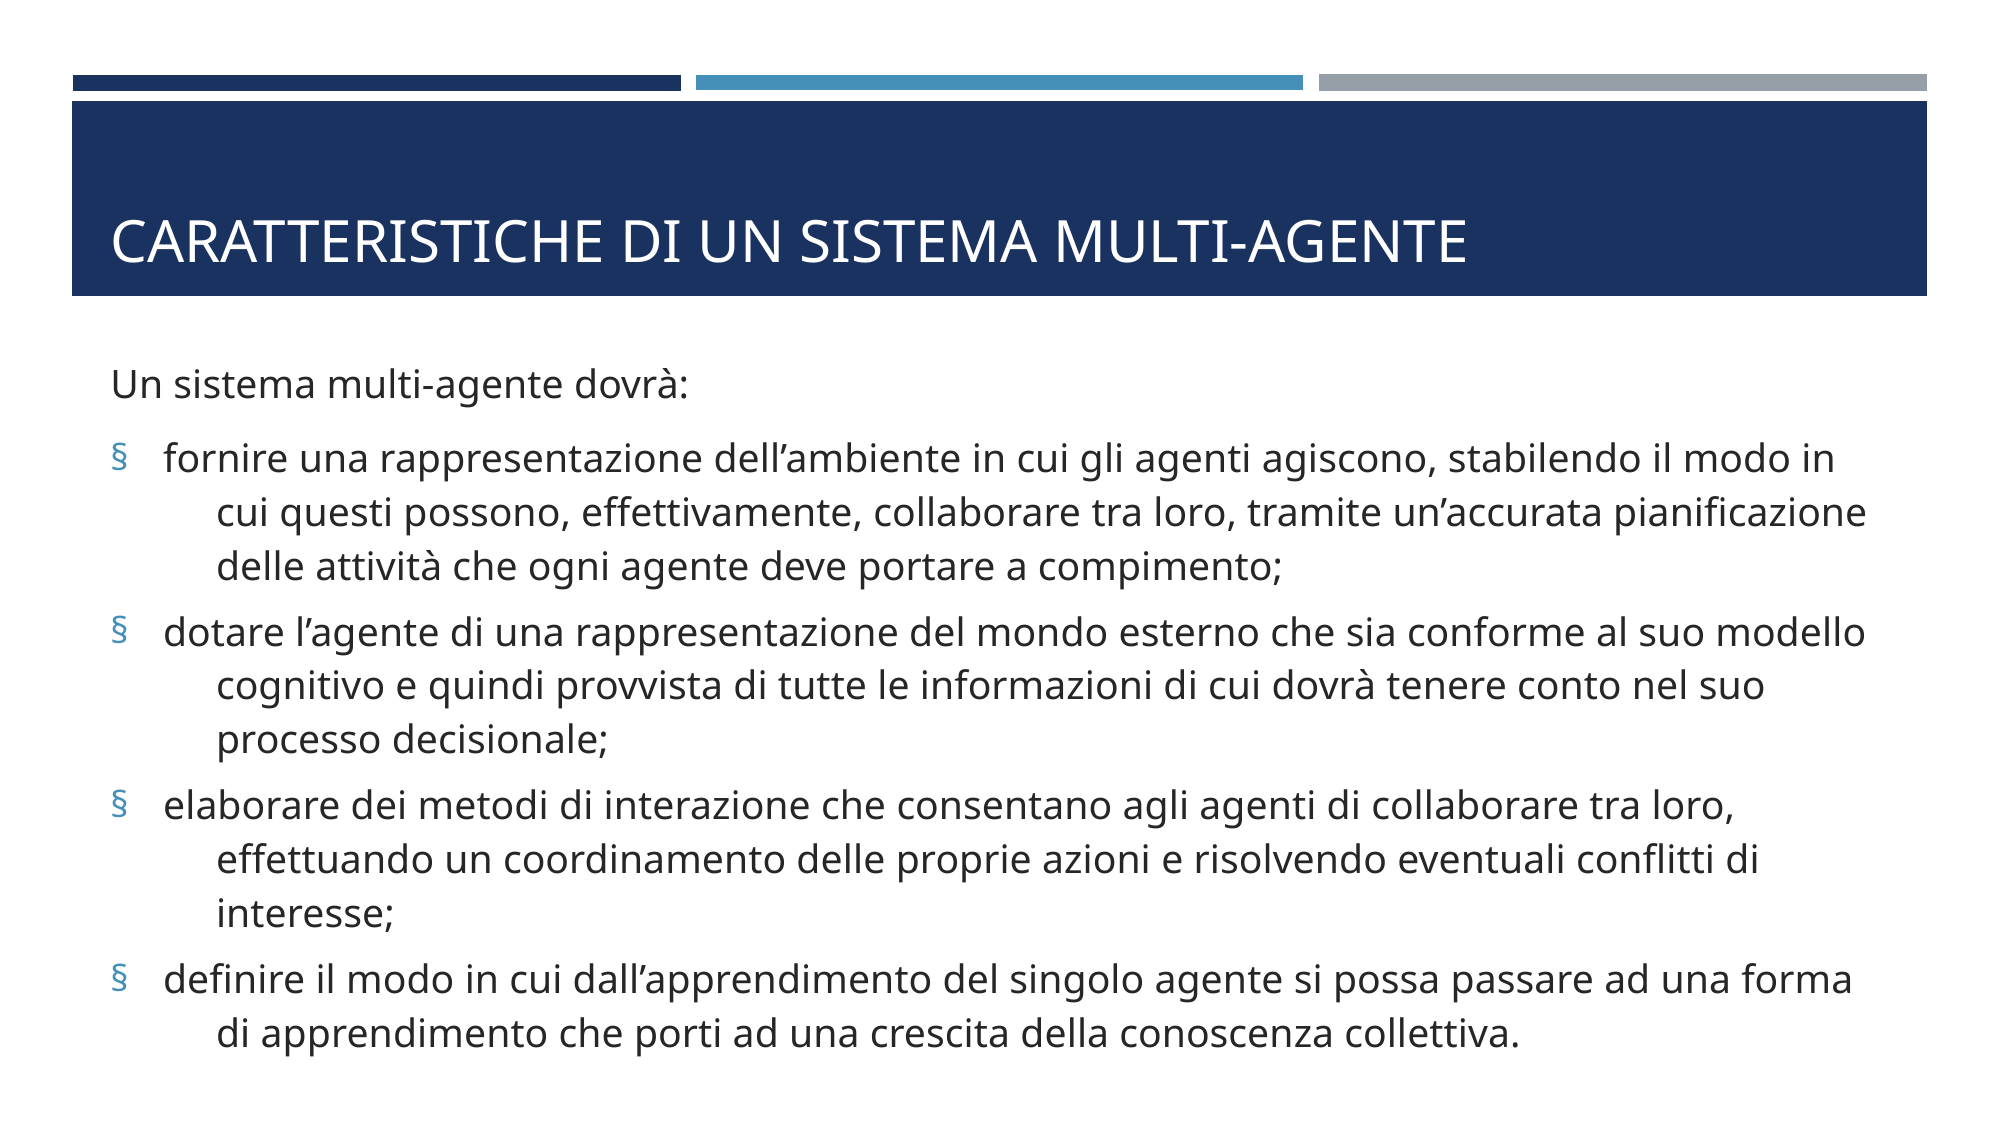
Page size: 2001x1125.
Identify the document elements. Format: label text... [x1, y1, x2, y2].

title Caratteristiche di un sistema multi-agente [95, 115, 1905, 282]
list Un sistema multi-agente dovrà: fornire una rappresentazione dell’ambiente in cui gli agenti agiscono, stabilendo il modo in cui questi possono, effettivamente, collaborare tra loro, tramite un’accurata pianificazione delle attività che ogni agente deve portare a compimento; dotare l’agente di una rappresentazione del mondo esterno che sia conforme al suo modello cognitivo e quindi provvista di tutte le informazioni di cui dovrà tenere conto nel suo processo decisionale; elaborare dei metodi di interazione che consentano agli agenti di collaborare tra loro, effettuando un coordinamento delle proprie azioni e risolvendo eventuali conflitti di interesse; definire il modo in cui dall’apprendimento del singolo agente si possa passare ad una forma di apprendimento che porti ad una crescita della conoscenza collettiva. [95, 344, 1905, 1064]
